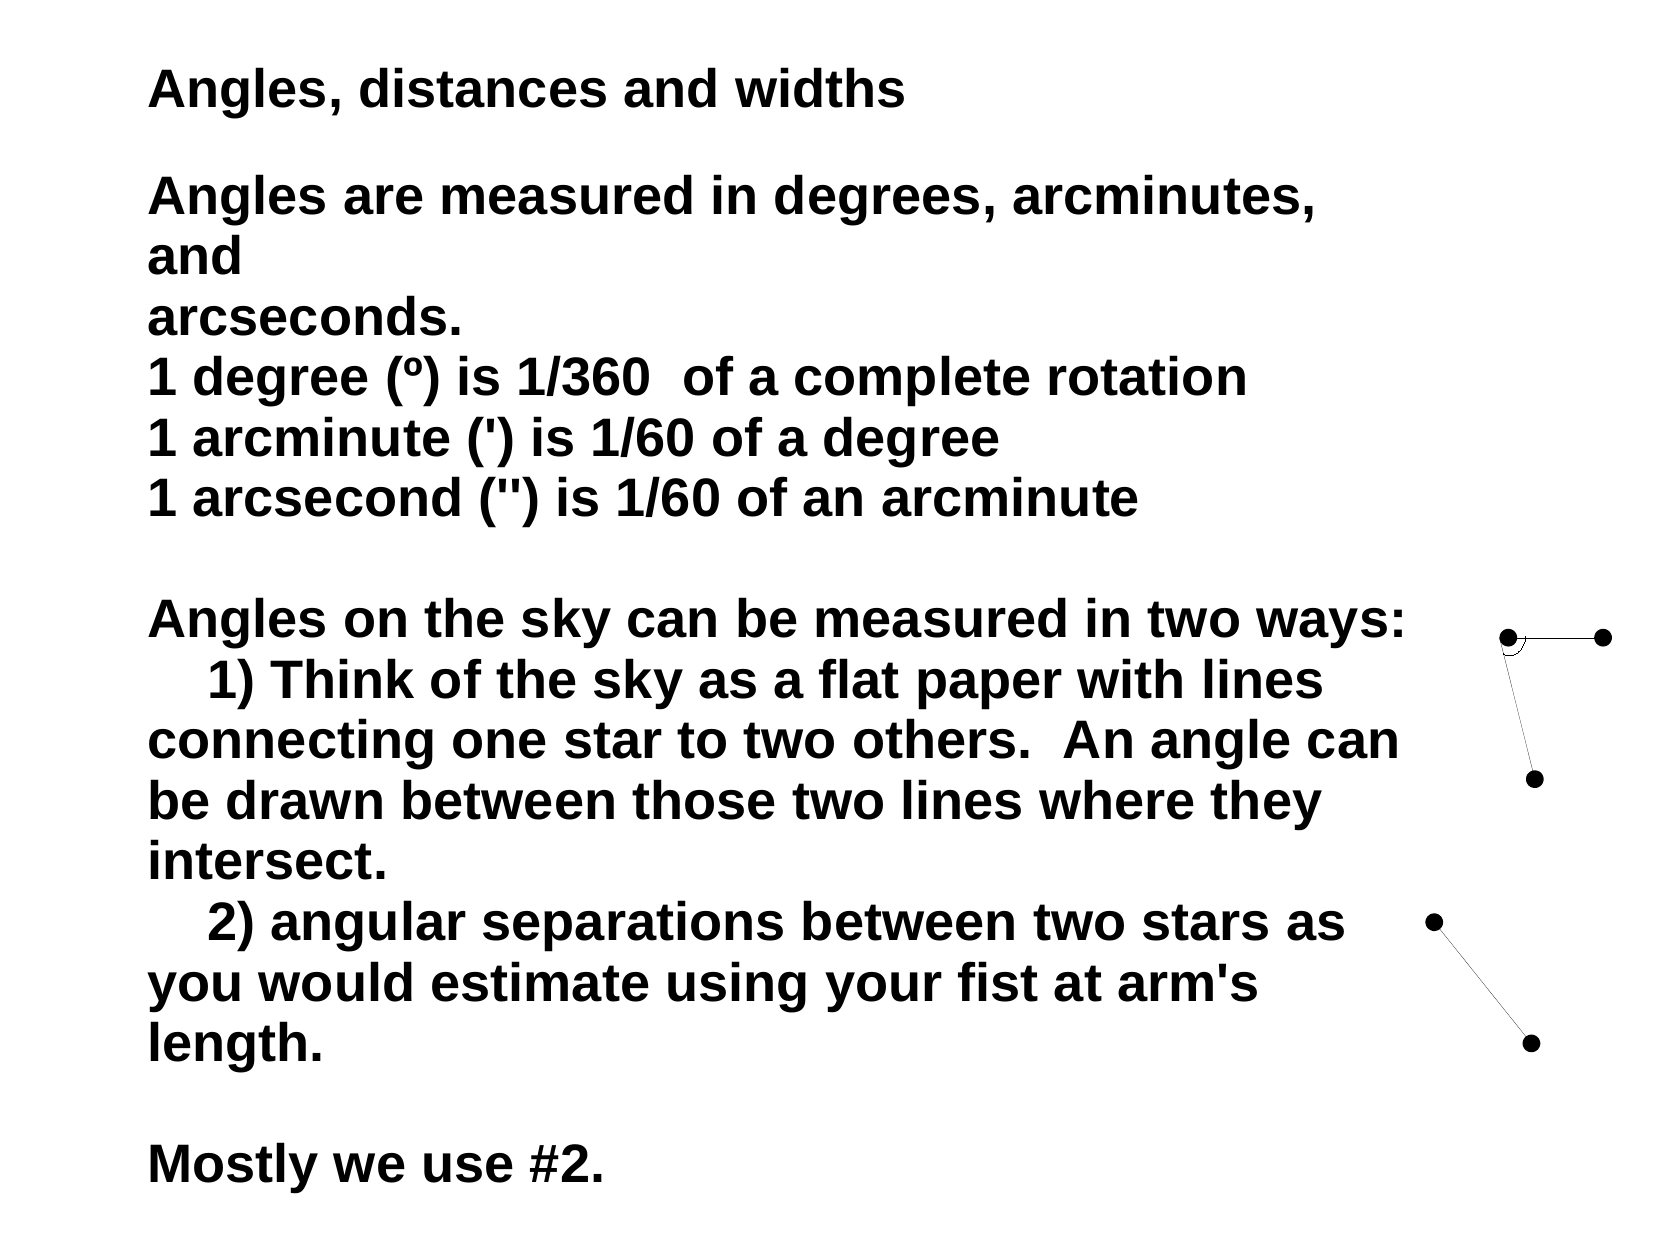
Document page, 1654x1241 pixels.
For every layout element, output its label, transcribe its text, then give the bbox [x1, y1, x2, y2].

text_box Angles, distances and widths [132, 51, 923, 127]
text_box Angles are measured in degrees, arcminutes, and arcseconds. 1 degree (º) is 1/360 of a complete rotation 1 arcminute (') is 1/60 of a degree 1 arcsecond ('') is 1/60 of an arcminute Angles on the sky can be measured in two ways: 1) Think of the sky as a flat paper with lines connecting one star to two others. An angle can be drawn between those two lines where they intersect. 2) angular separations between two stars as you would estimate using your fist at arm's length. Mostly we use #2. [132, 157, 1445, 1202]
